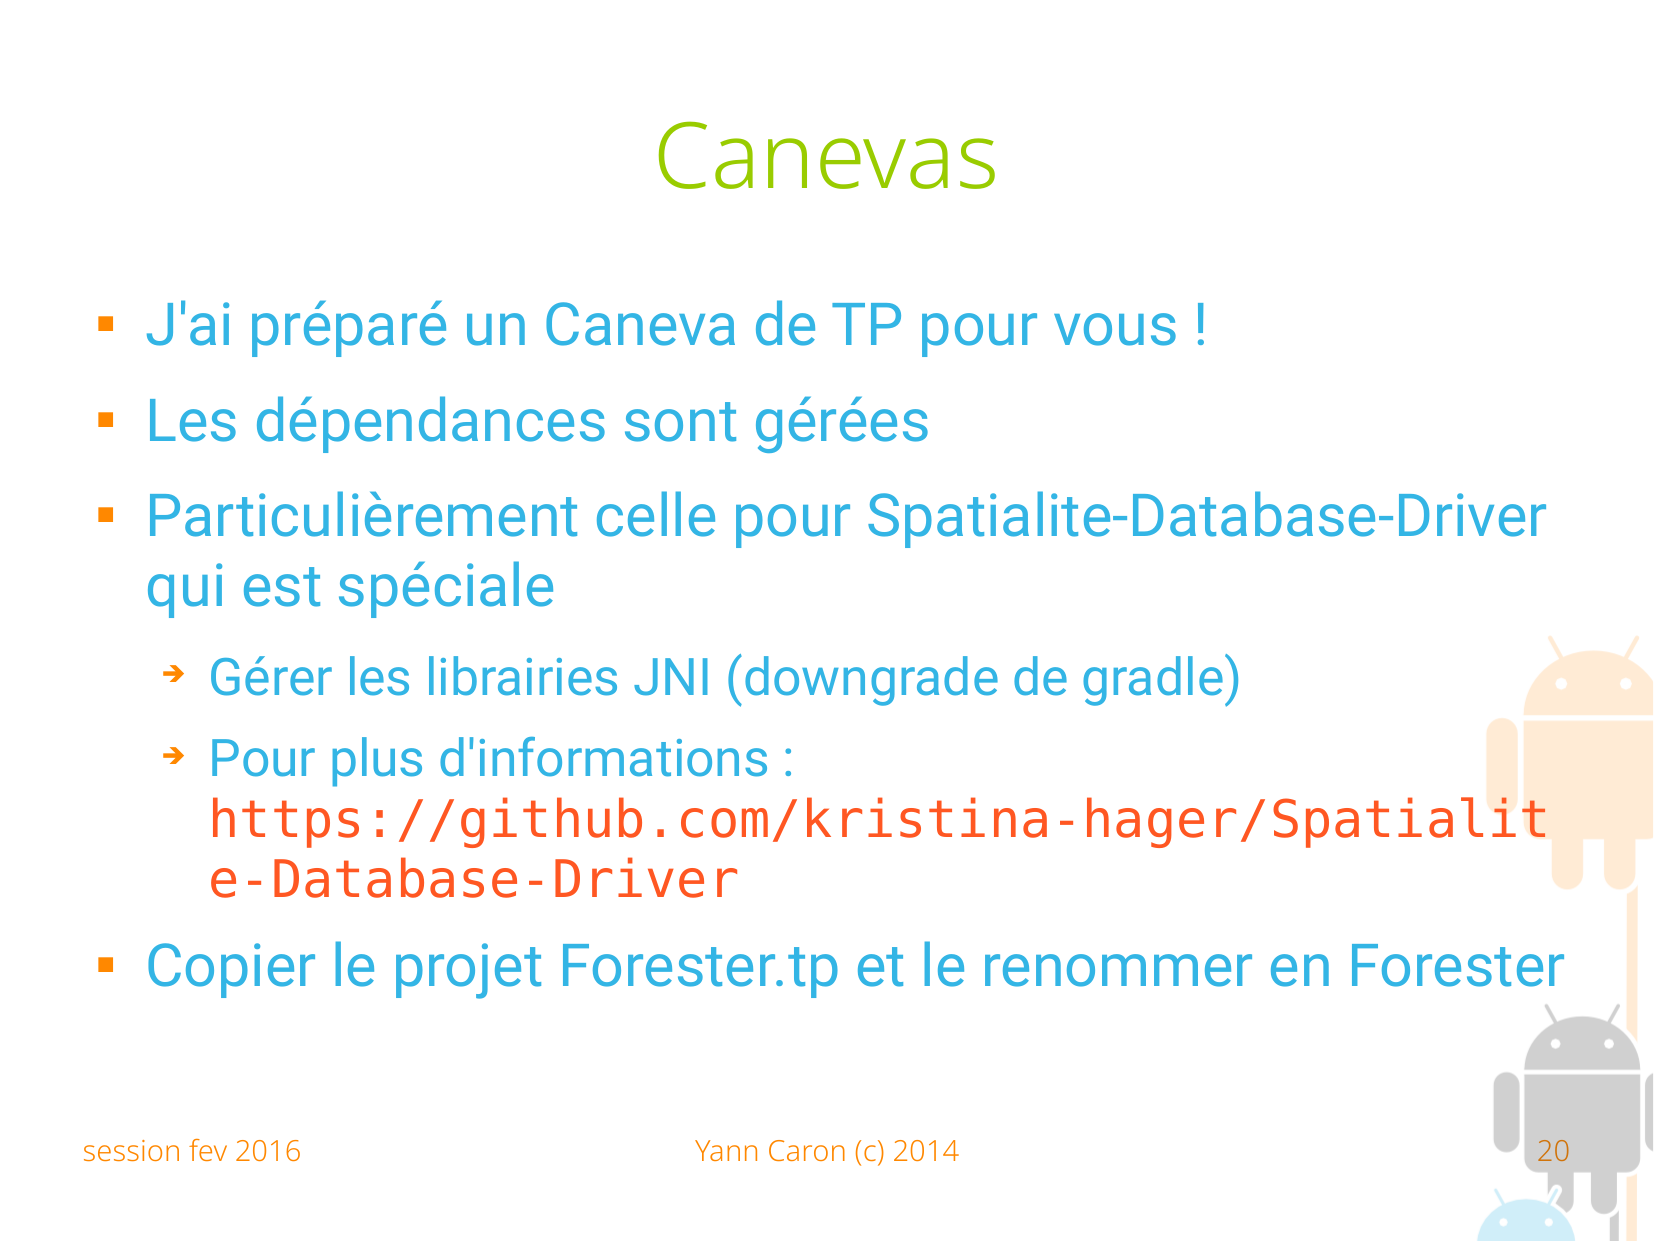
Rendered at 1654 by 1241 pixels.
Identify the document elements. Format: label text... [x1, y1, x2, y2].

picture [240, 423, 1654, 1241]
list J'ai préparé un Caneva de TP pour vous ! Les dépendances sont gérées Particulièrement celle pour Spatialite-Database-Driver qui est spéciale Gérer les librairies JNI (downgrade de gradle) Pour plus d'informations : https://github.com/kristina-hager/Spatialite-Database-Driver Copier le projet Forester.tp et le renommer en Forester [82, 290, 1571, 1010]
title Canevas [82, 49, 1571, 257]
